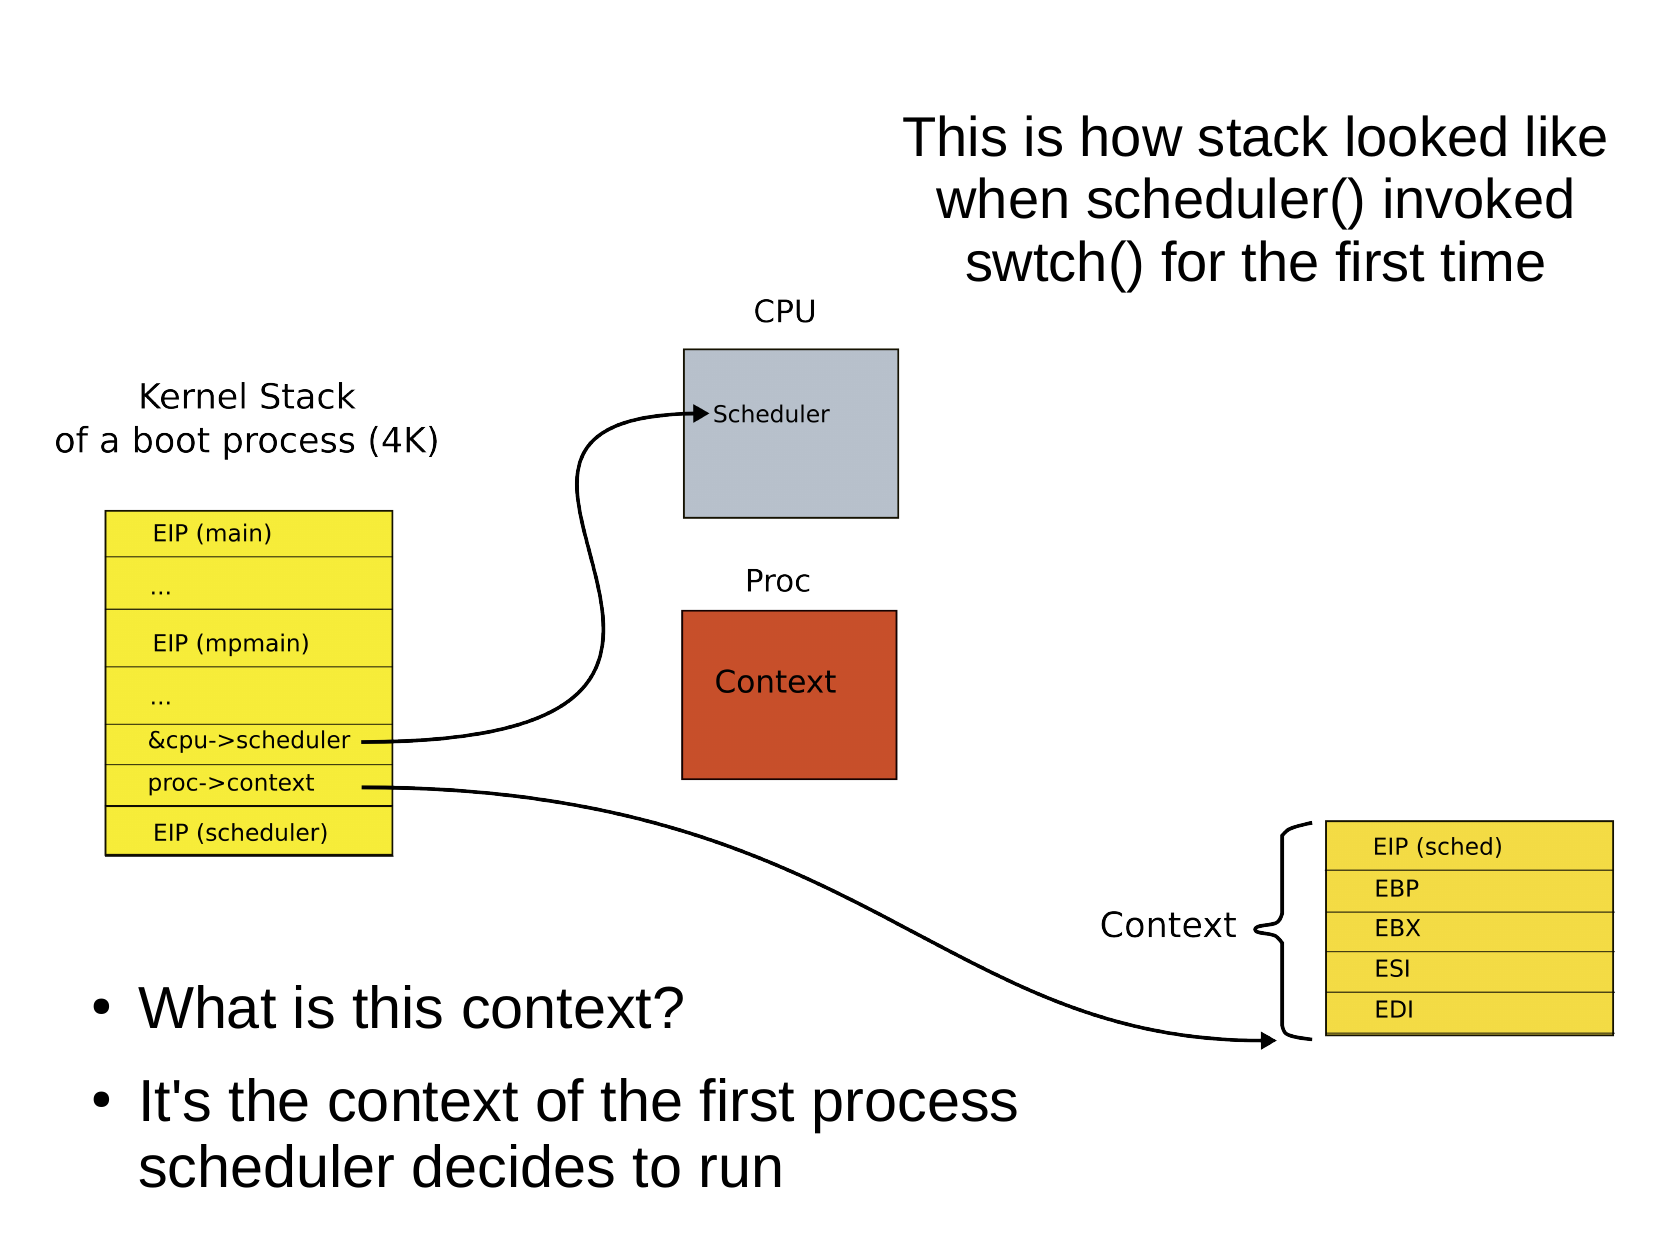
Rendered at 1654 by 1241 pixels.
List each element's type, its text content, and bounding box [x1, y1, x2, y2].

list This is how stack looked like when scheduler() invoked swtch() for the first time [900, 105, 1613, 301]
list What is this context? It's the context of the first process scheduler decides to run [75, 975, 1126, 1201]
picture [56, 299, 1615, 1050]
